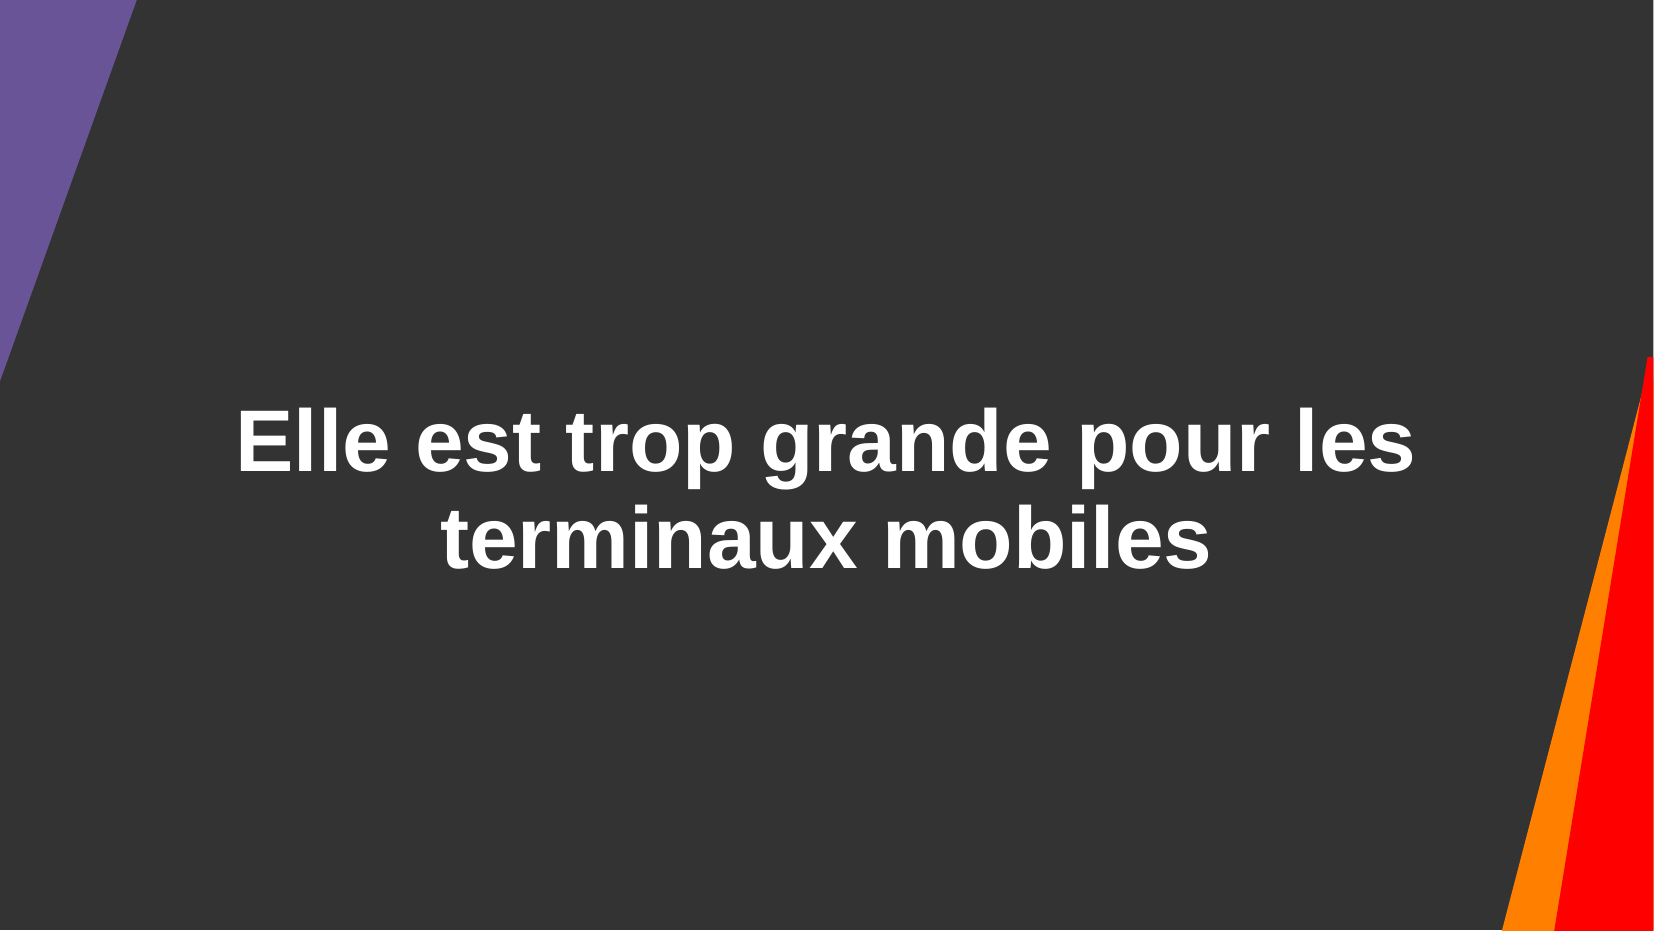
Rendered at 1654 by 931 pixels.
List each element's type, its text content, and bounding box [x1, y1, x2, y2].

text_box [1501, 356, 1654, 931]
title Elle est trop grande pour les terminaux mobiles [31, 391, 1622, 588]
text_box [0, 0, 137, 382]
